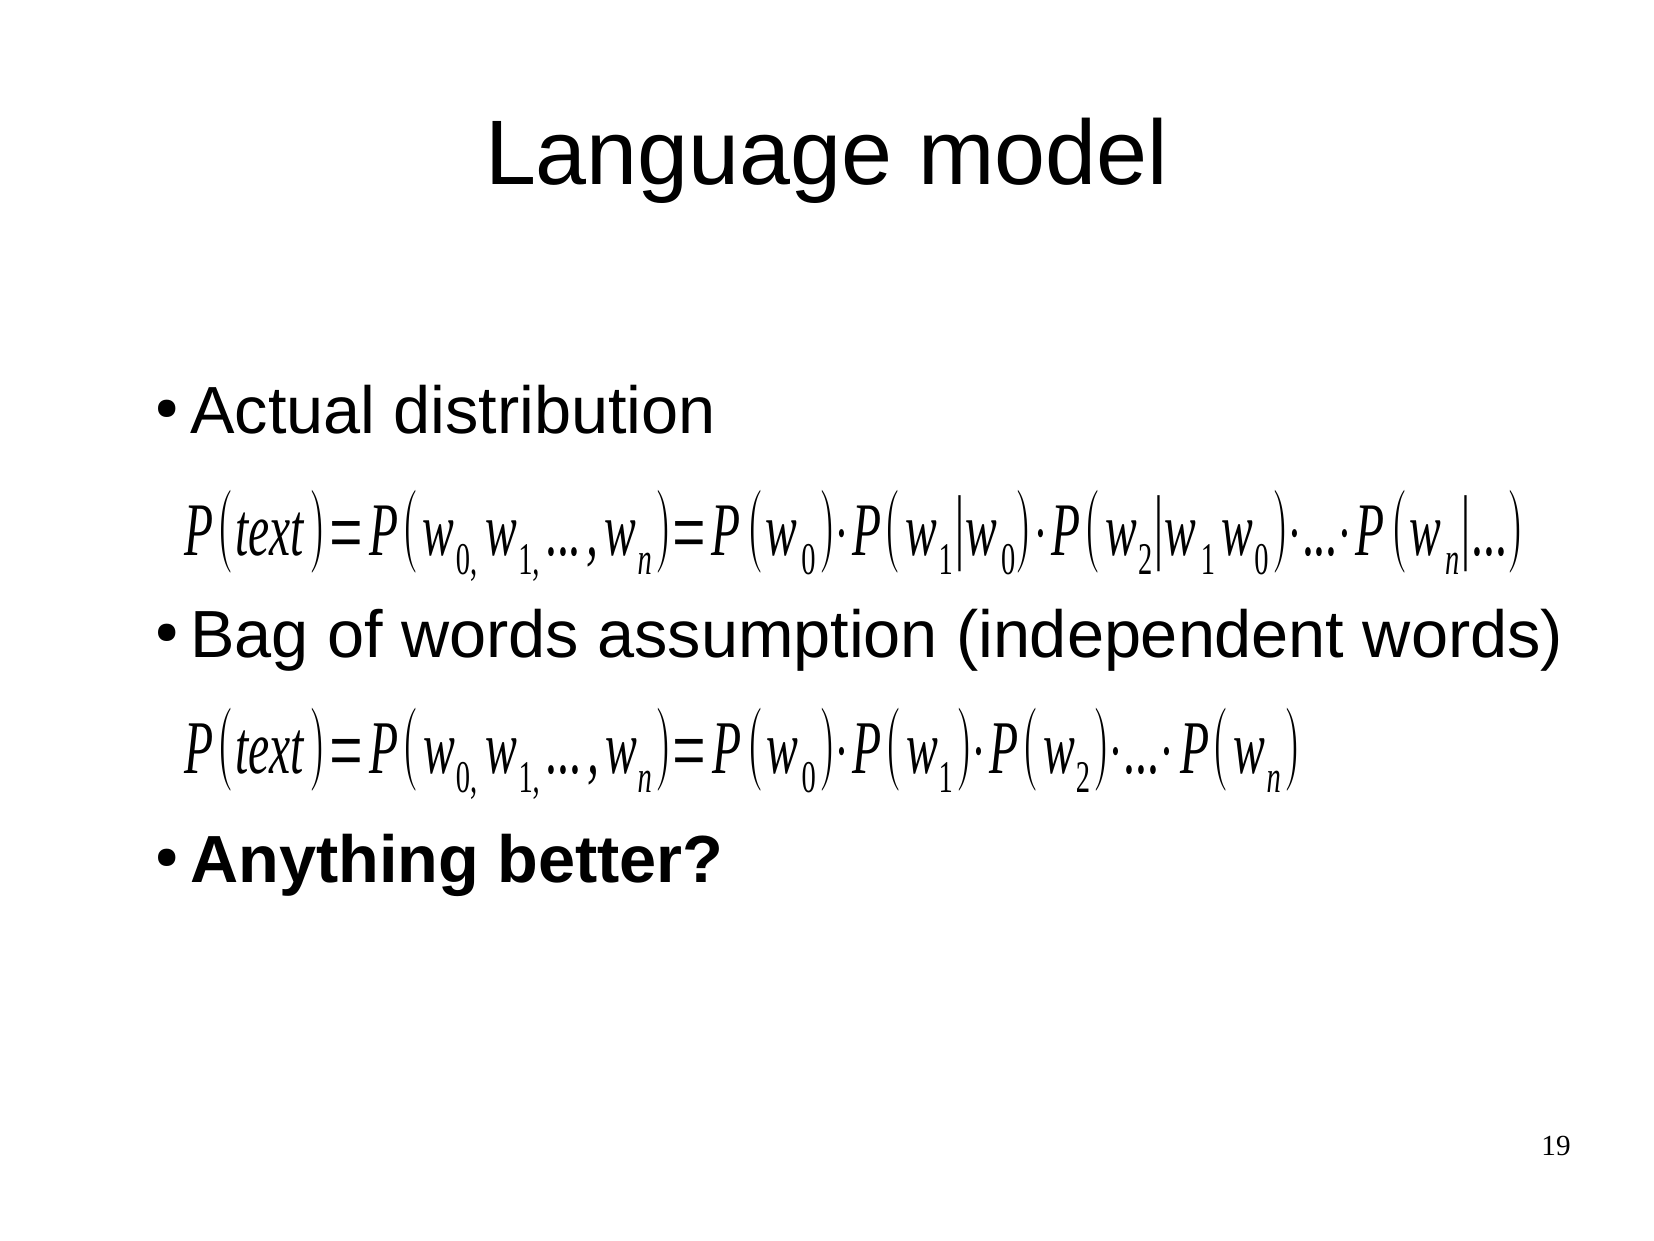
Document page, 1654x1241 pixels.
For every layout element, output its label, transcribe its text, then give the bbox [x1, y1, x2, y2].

title Language model [82, 49, 1571, 257]
chart [169, 484, 1537, 583]
text_box Actual distribution Bag of words assumption (independent words) Anything better? [69, 291, 1654, 1056]
chart [169, 702, 1312, 801]
